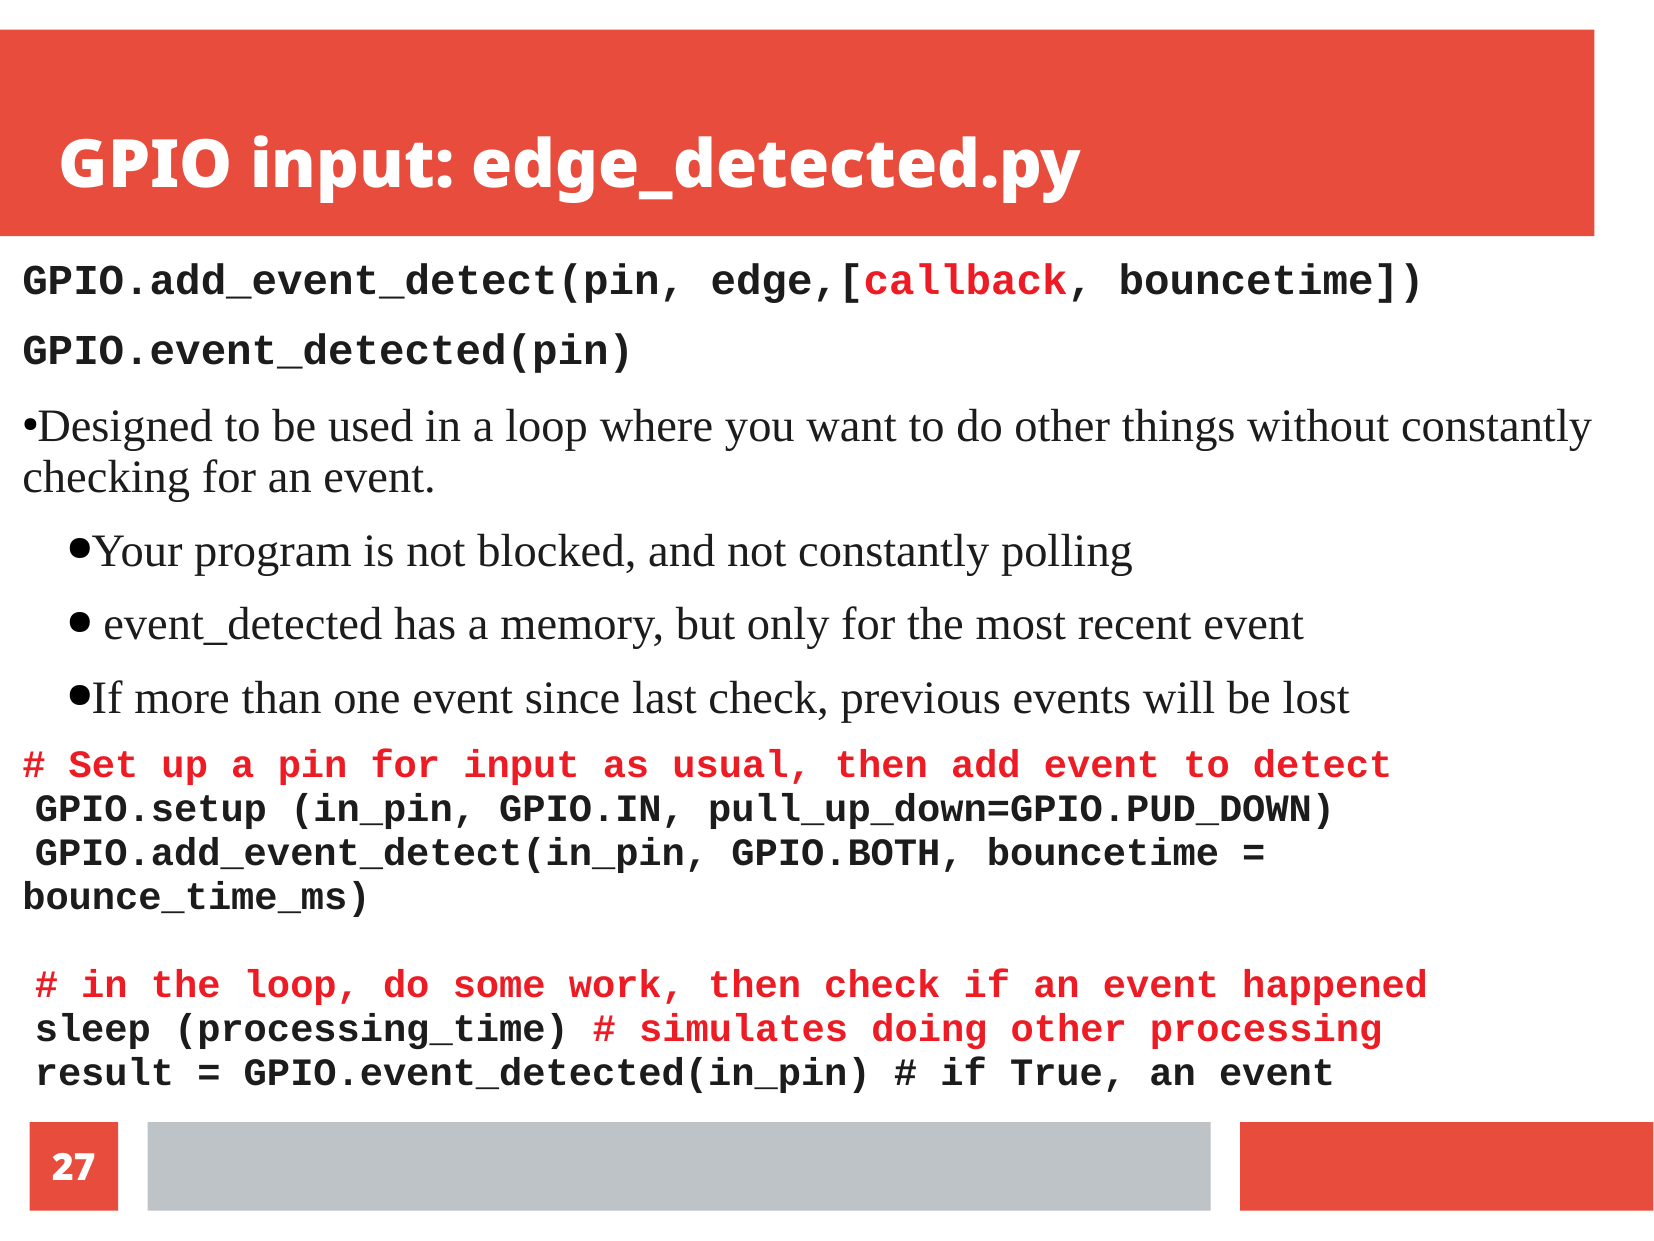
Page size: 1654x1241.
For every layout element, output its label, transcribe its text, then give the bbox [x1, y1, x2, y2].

title GPIO input: edge_detected.py [59, 59, 1595, 207]
list GPIO.add_event_detect(pin, edge,[callback, bouncetime]) GPIO.event_detected(pin) Designed to be used in a loop where you want to do other things without constantly checking for an event. Your program is not blocked, and not constantly polling event_detected has a memory, but only for the most recent event If more than one event since last check, previous events will be lost # Set up a pin for input as usual, then add event to detect GPIO.setup (in_pin, GPIO.IN, pull_up_down=GPIO.PUD_DOWN) GPIO.add_event_detect(in_pin, GPIO.BOTH, bouncetime = bounce_time_ms) # in the loop, do some work, then check if an event happened sleep (processing_time) # simulates doing other processing result = GPIO.event_detected(in_pin) # if True, an event [22, 259, 1635, 1098]
